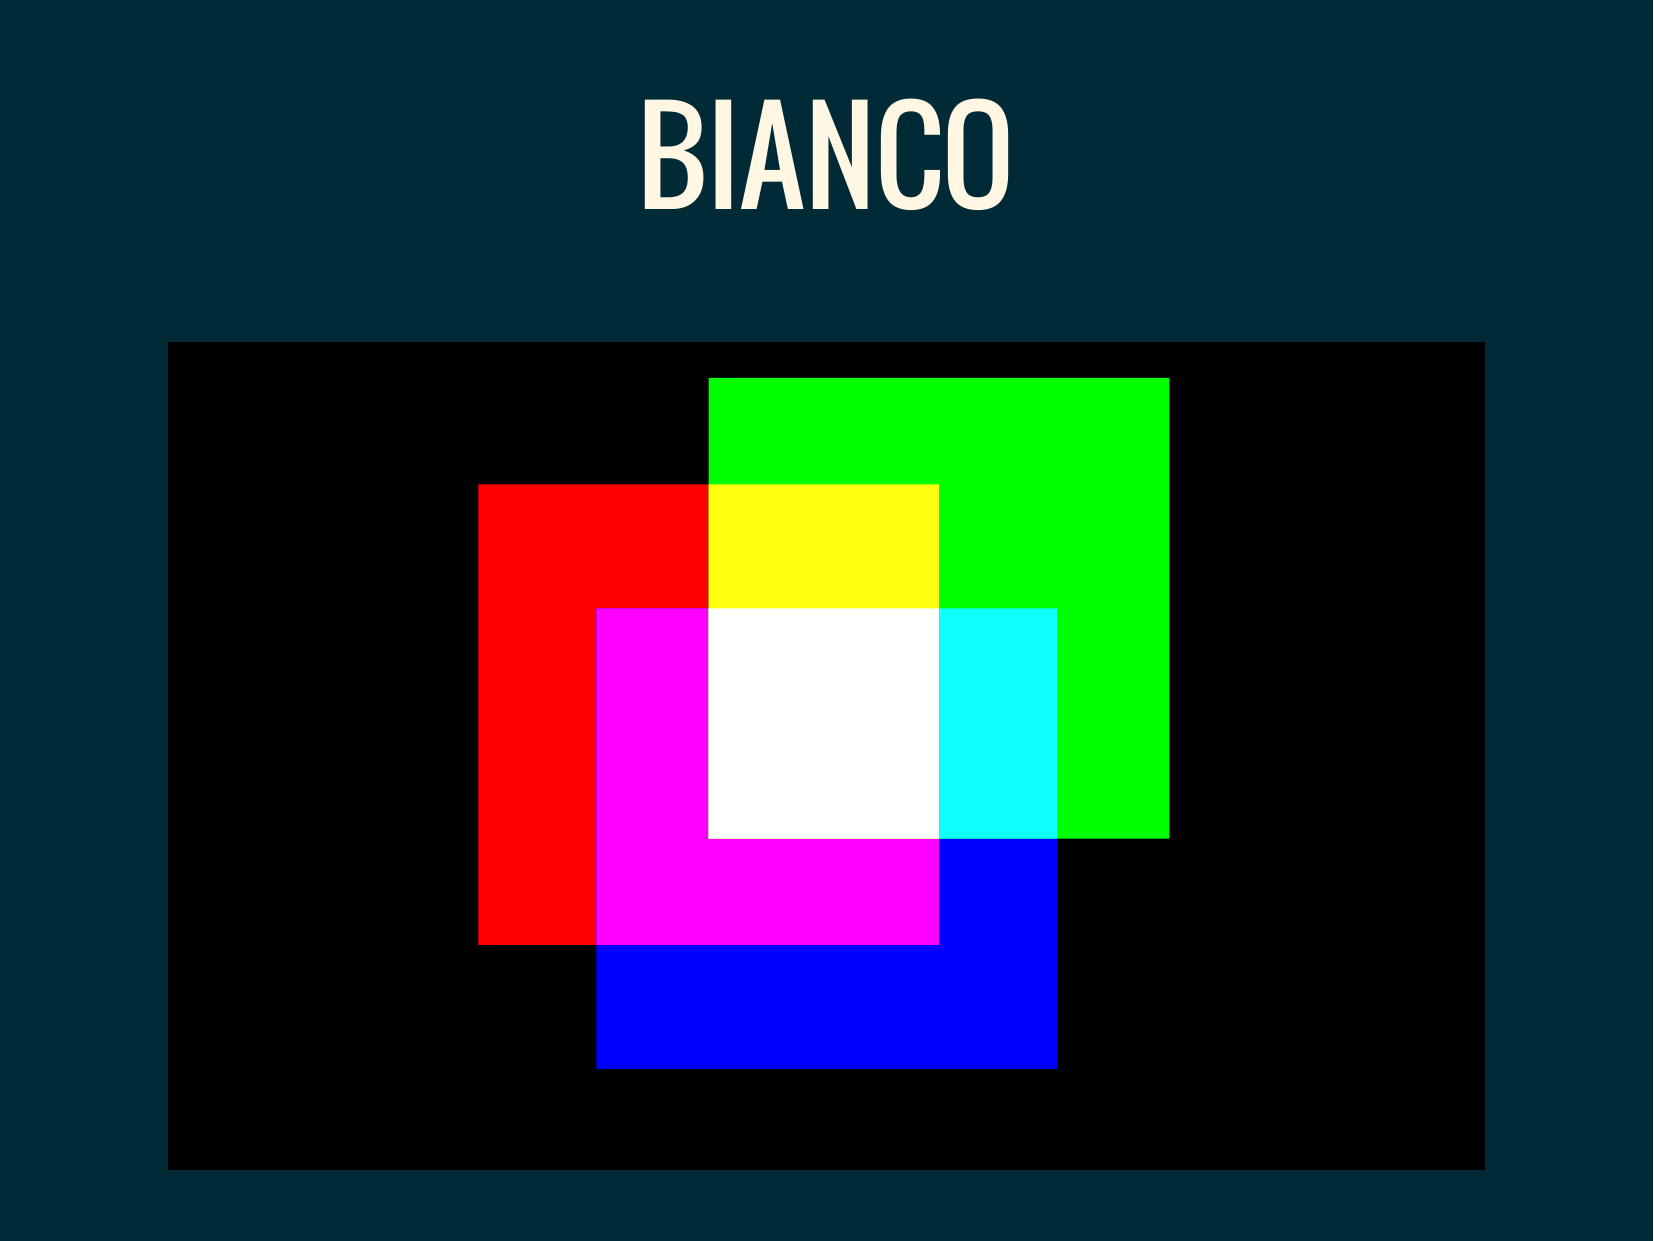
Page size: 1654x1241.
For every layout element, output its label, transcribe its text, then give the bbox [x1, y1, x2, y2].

text_box [168, 342, 1485, 1170]
title Bianco [82, 49, 1571, 257]
